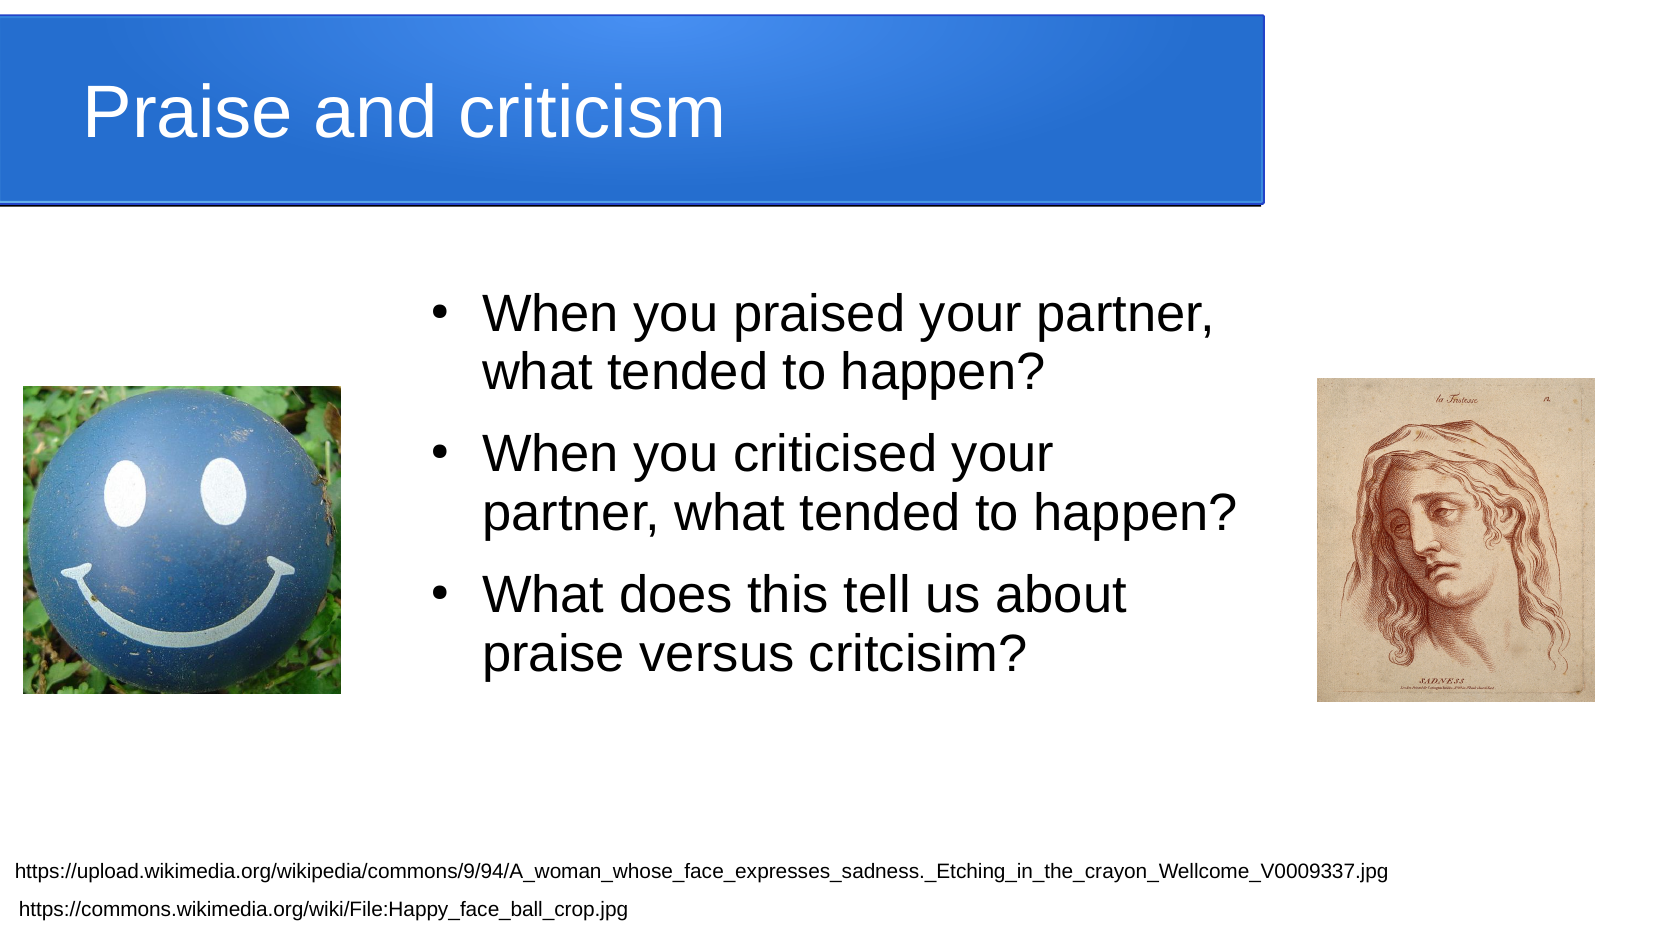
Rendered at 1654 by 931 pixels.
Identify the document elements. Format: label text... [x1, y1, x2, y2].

title Praise and criticism [82, 35, 1235, 189]
list When you praised your partner, what tended to happen? When you criticised your partner, what tended to happen? What does this tell us about praise versus critcisim? [413, 283, 1241, 701]
picture [23, 386, 341, 694]
picture [1317, 378, 1595, 702]
text_box https://commons.wikimedia.org/wiki/File:Happy_face_ball_crop.jpg [4, 891, 650, 929]
text_box https://upload.wikimedia.org/wikipedia/commons/9/94/A_woman_whose_face_expresses_sadness._Etching_in_the_crayon_Wellcome_V0009337.jpg [0, 852, 1418, 891]
